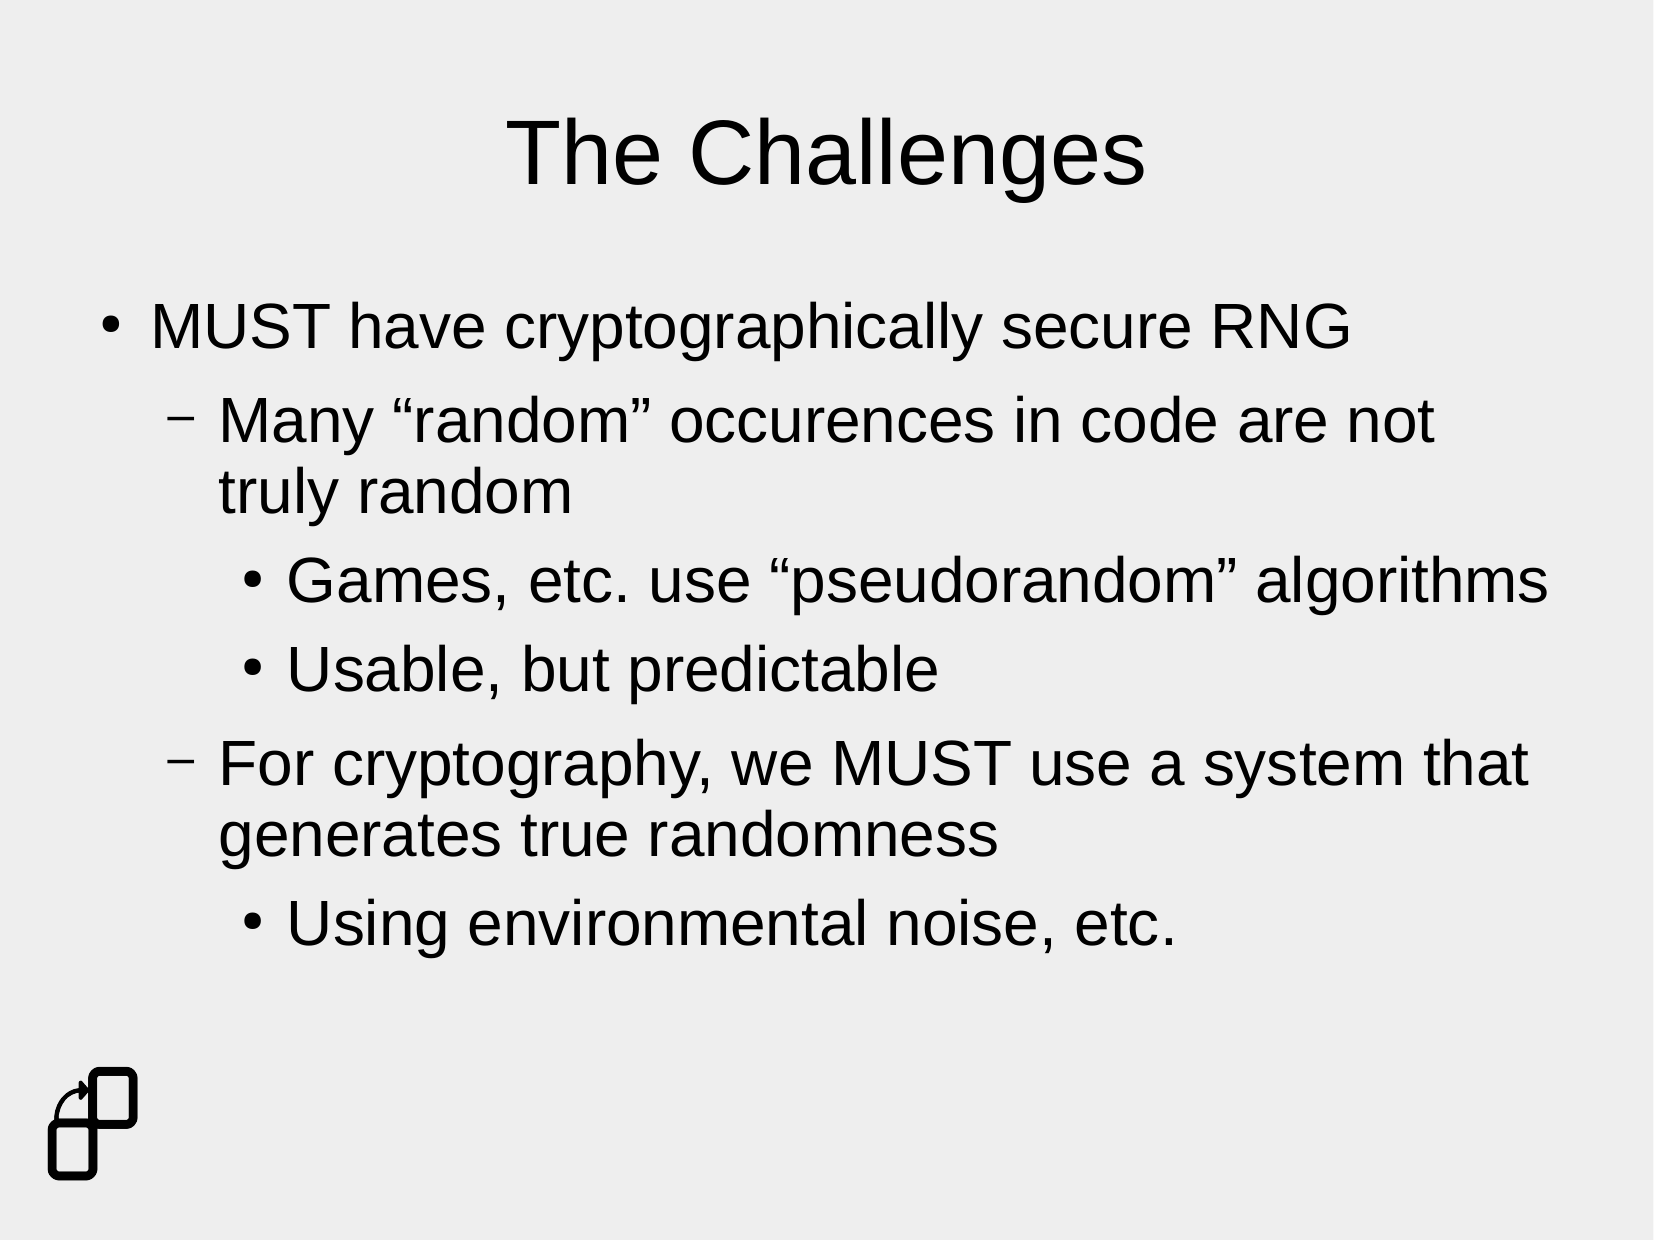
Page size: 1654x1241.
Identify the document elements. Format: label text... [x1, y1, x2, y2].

list MUST have cryptographically secure RNG Many “random” occurences in code are not truly random Games, etc. use “pseudorandom” algorithms Usable, but predictable For cryptography, we MUST use a system that generates true randomness Using environmental noise, etc. [82, 290, 1571, 1010]
picture [30, 1062, 153, 1186]
title The Challenges [82, 49, 1571, 257]
